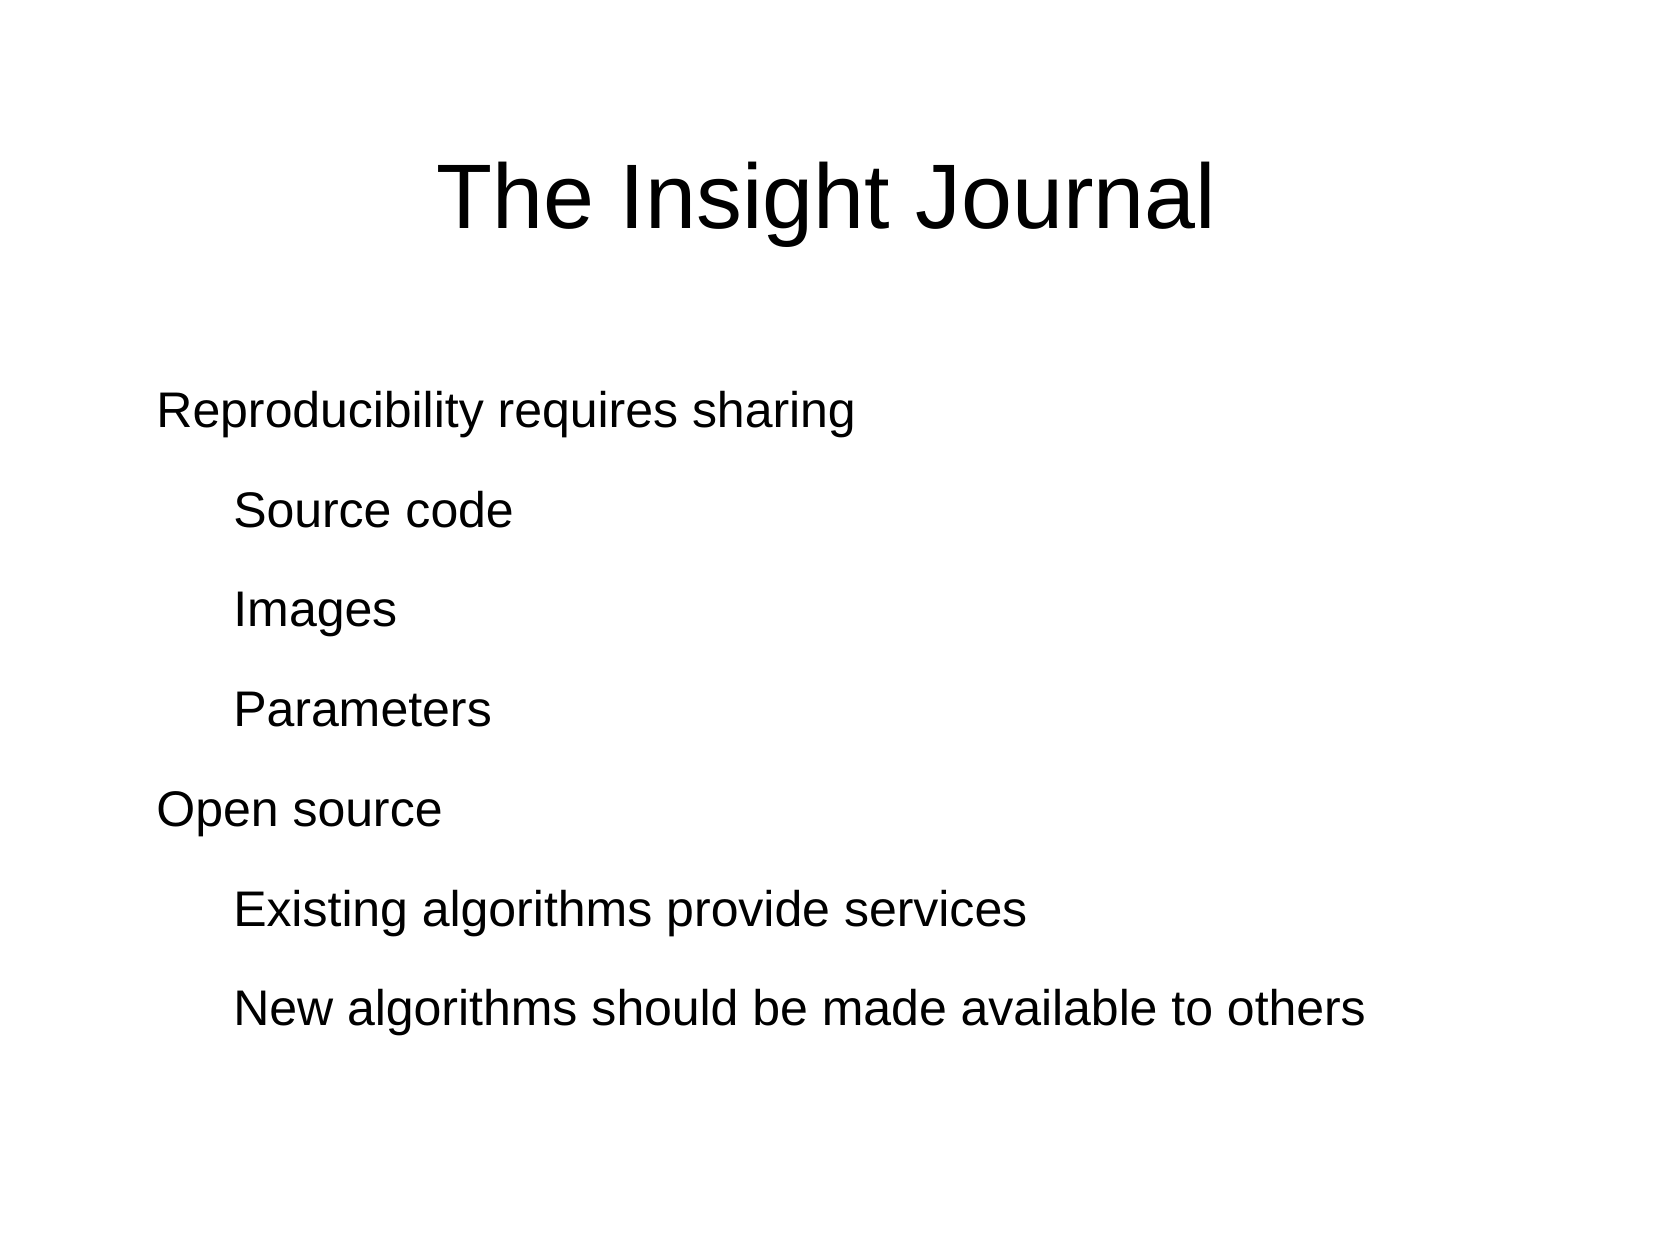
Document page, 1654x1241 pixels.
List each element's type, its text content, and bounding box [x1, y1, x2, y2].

list Reproducibility requires sharing Source code Images Parameters Open source Existing algorithms provide services New algorithms should be made available to others [124, 330, 1627, 1172]
title The Insight Journal [124, 96, 1530, 304]
